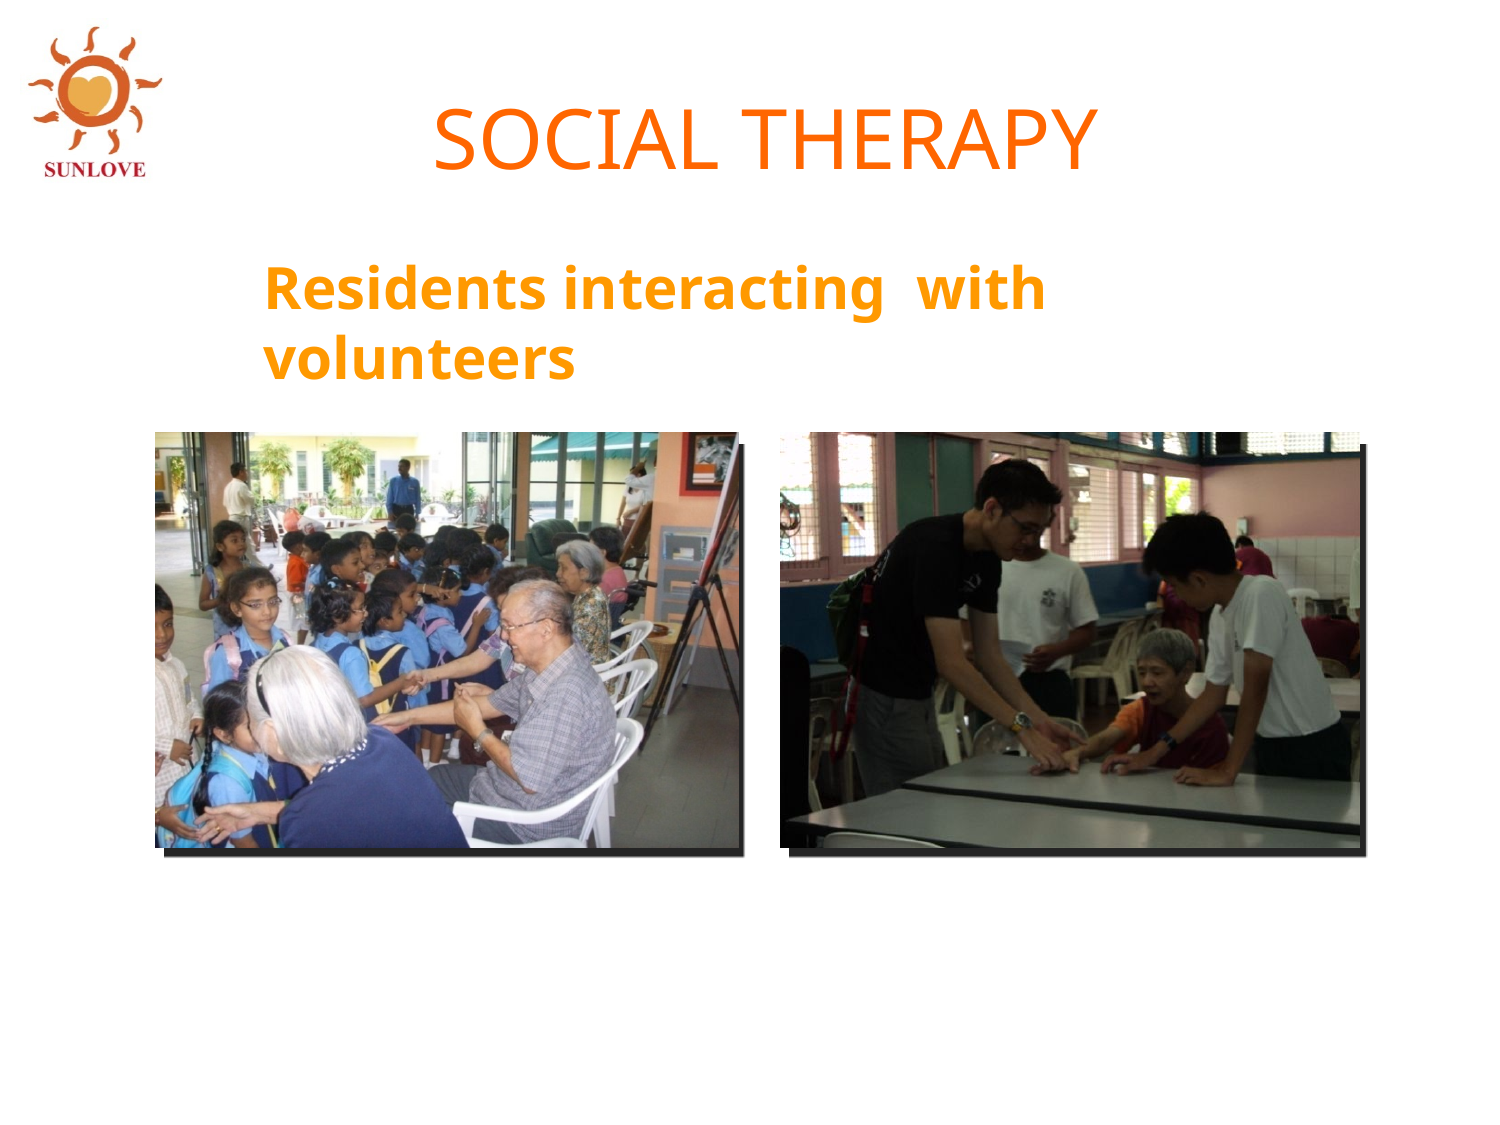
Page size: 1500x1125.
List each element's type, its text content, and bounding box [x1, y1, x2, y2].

title SOCIAL THERAPY [95, 42, 1458, 231]
picture [155, 432, 739, 848]
picture [20, 18, 170, 185]
text_box Residents interacting with volunteers [248, 243, 1312, 399]
picture [780, 432, 1360, 848]
